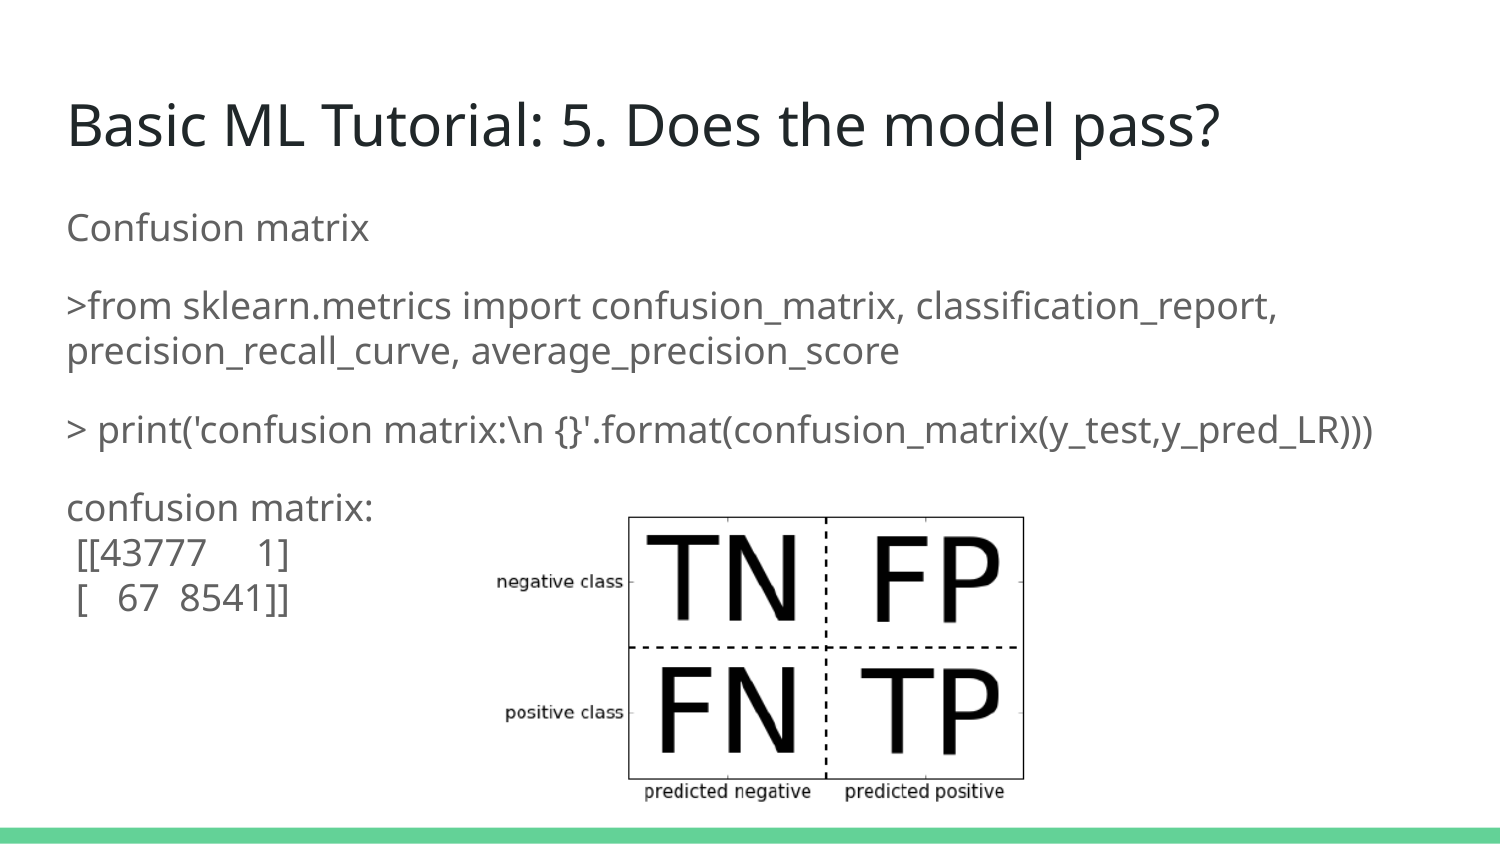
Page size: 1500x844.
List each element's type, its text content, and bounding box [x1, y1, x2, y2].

list Confusion matrix >from sklearn.metrics import confusion_matrix, classification_report, precision_recall_curve, average_precision_score > print('confusion matrix:\n {}'.format(confusion_matrix(y_test,y_pred_LR))) confusion matrix: [[43777 1] [ 67 8541]] [51, 189, 1449, 750]
title Basic ML Tutorial: 5. Does the model pass? [51, 72, 1449, 167]
picture [489, 485, 1045, 814]
